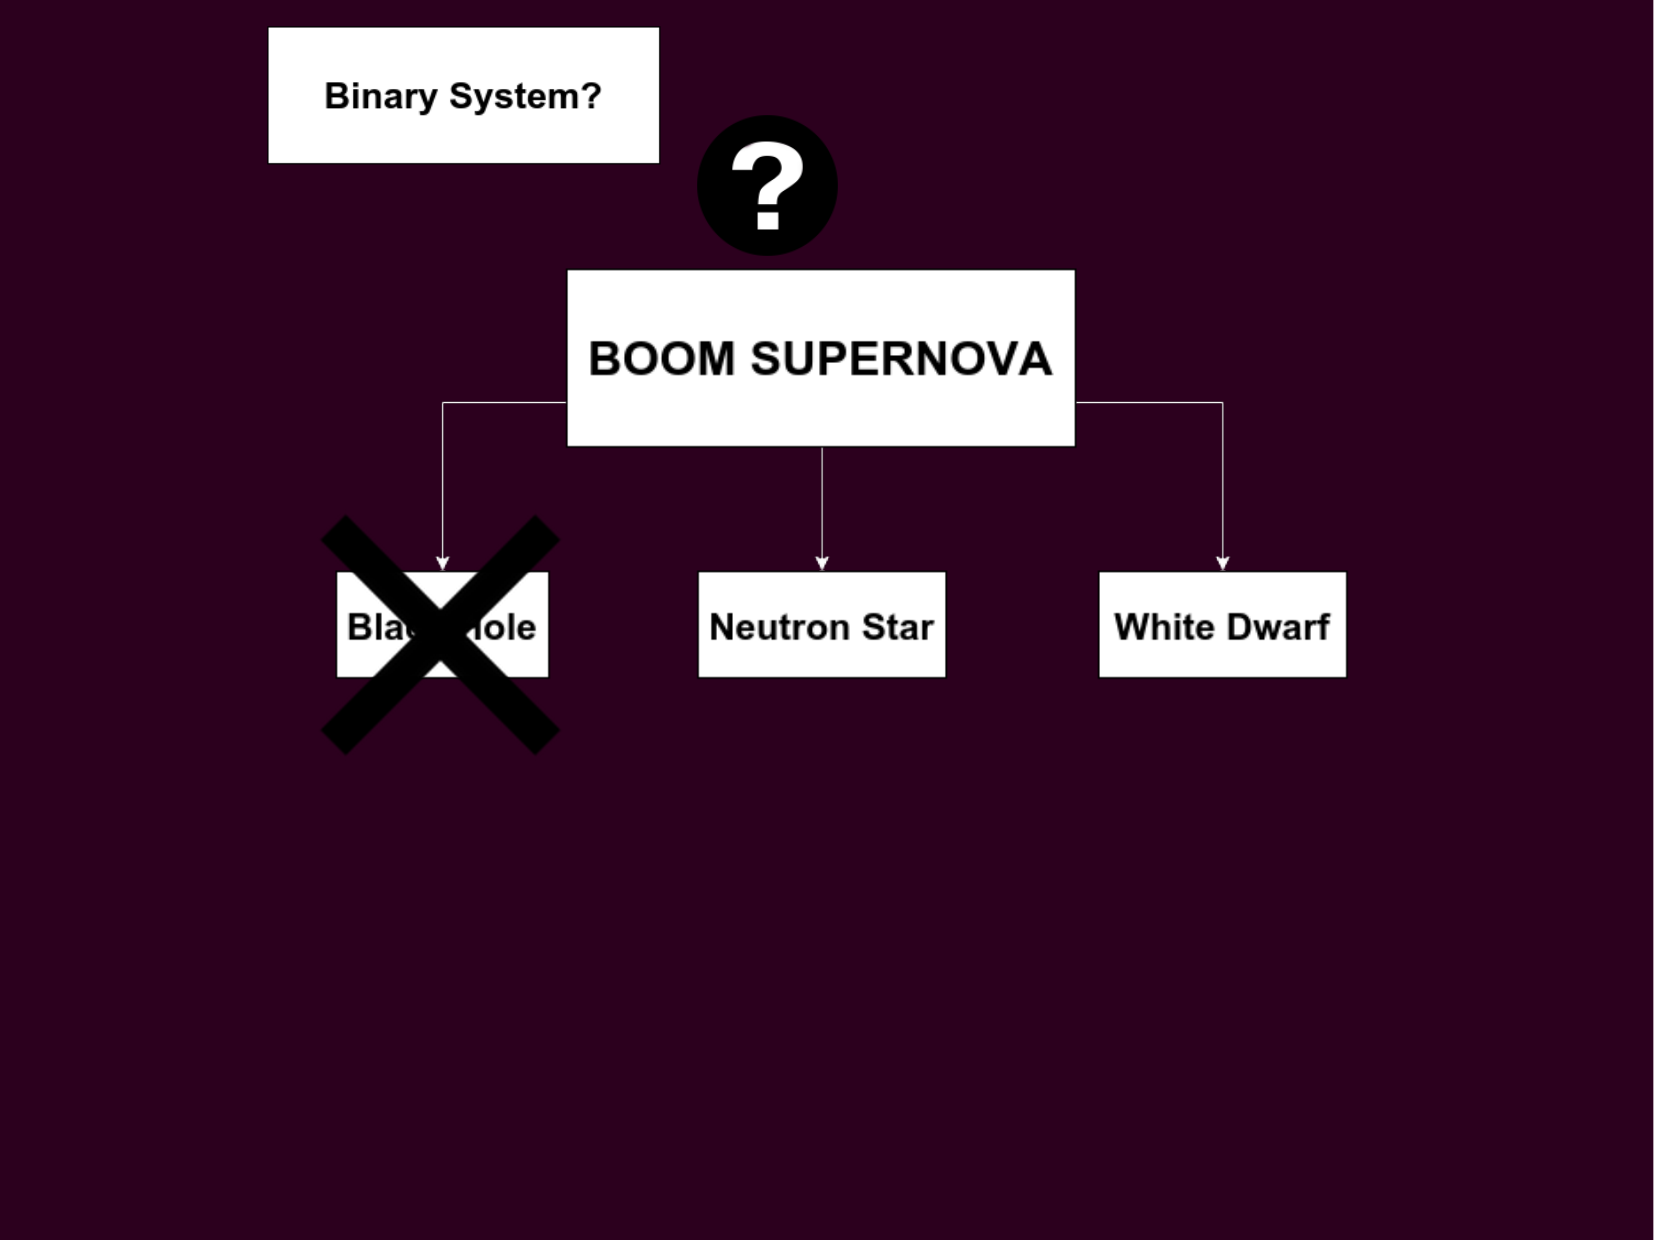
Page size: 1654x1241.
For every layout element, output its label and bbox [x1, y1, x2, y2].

picture [695, 113, 839, 257]
picture [295, 267, 1350, 780]
picture [266, 25, 662, 166]
